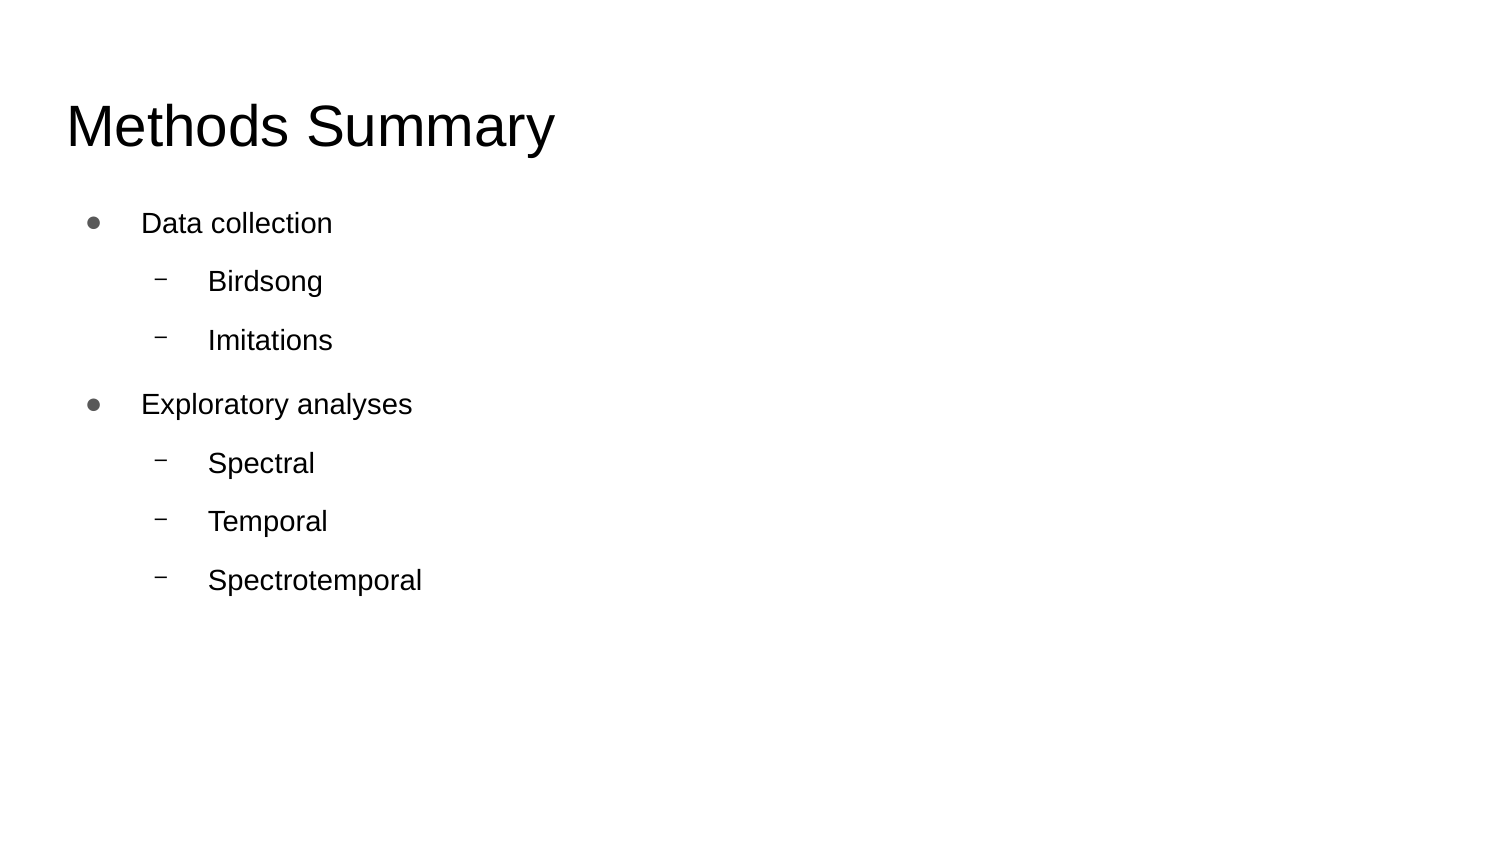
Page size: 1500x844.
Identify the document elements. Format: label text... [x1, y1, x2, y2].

title Methods Summary [51, 72, 1449, 167]
list Data collection Birdsong Imitations Exploratory analyses Spectral Temporal Spectrotemporal [51, 188, 1449, 750]
